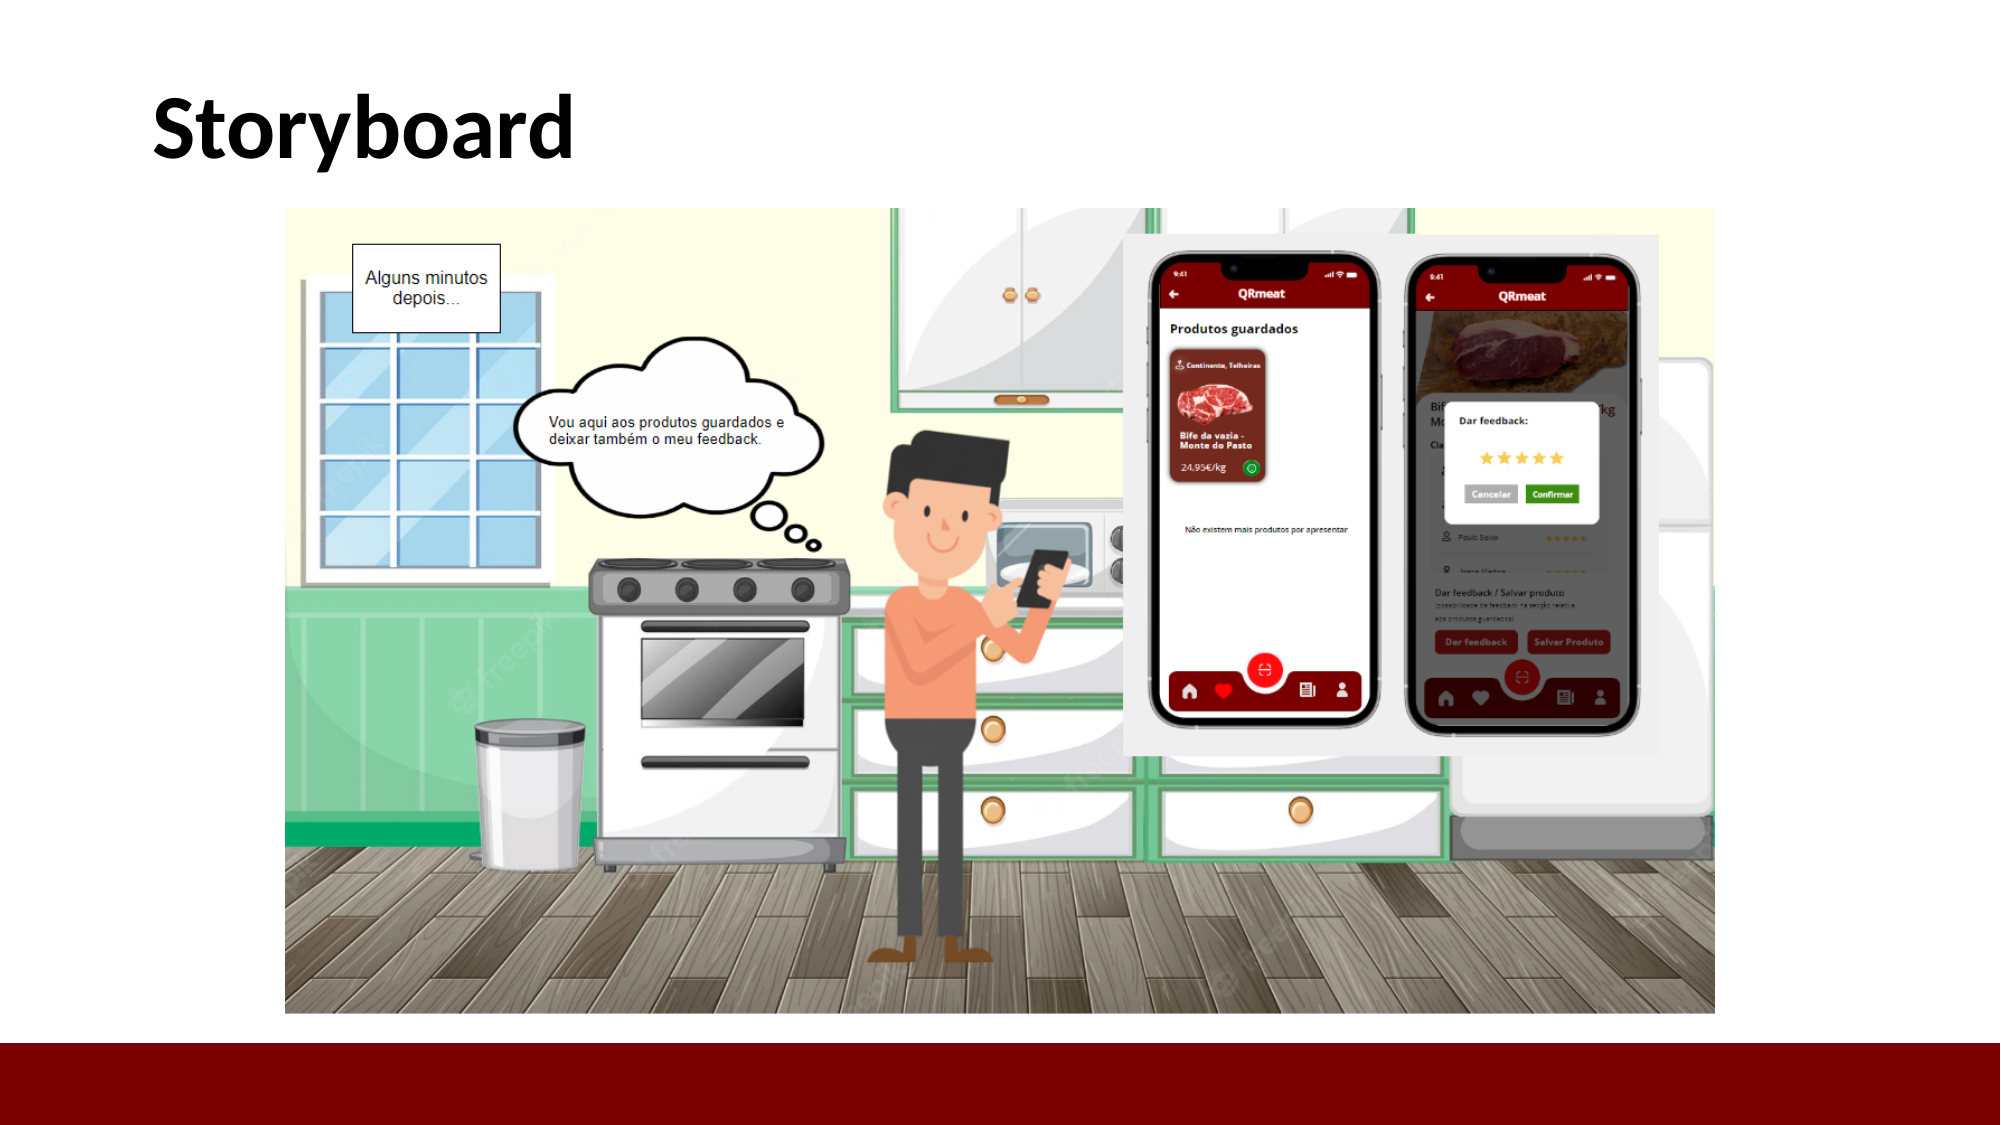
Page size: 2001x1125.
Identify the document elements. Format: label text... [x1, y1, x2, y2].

picture [285, 208, 1715, 1017]
text_box [0, 1043, 2000, 1125]
title Storyboard [137, 20, 1863, 238]
